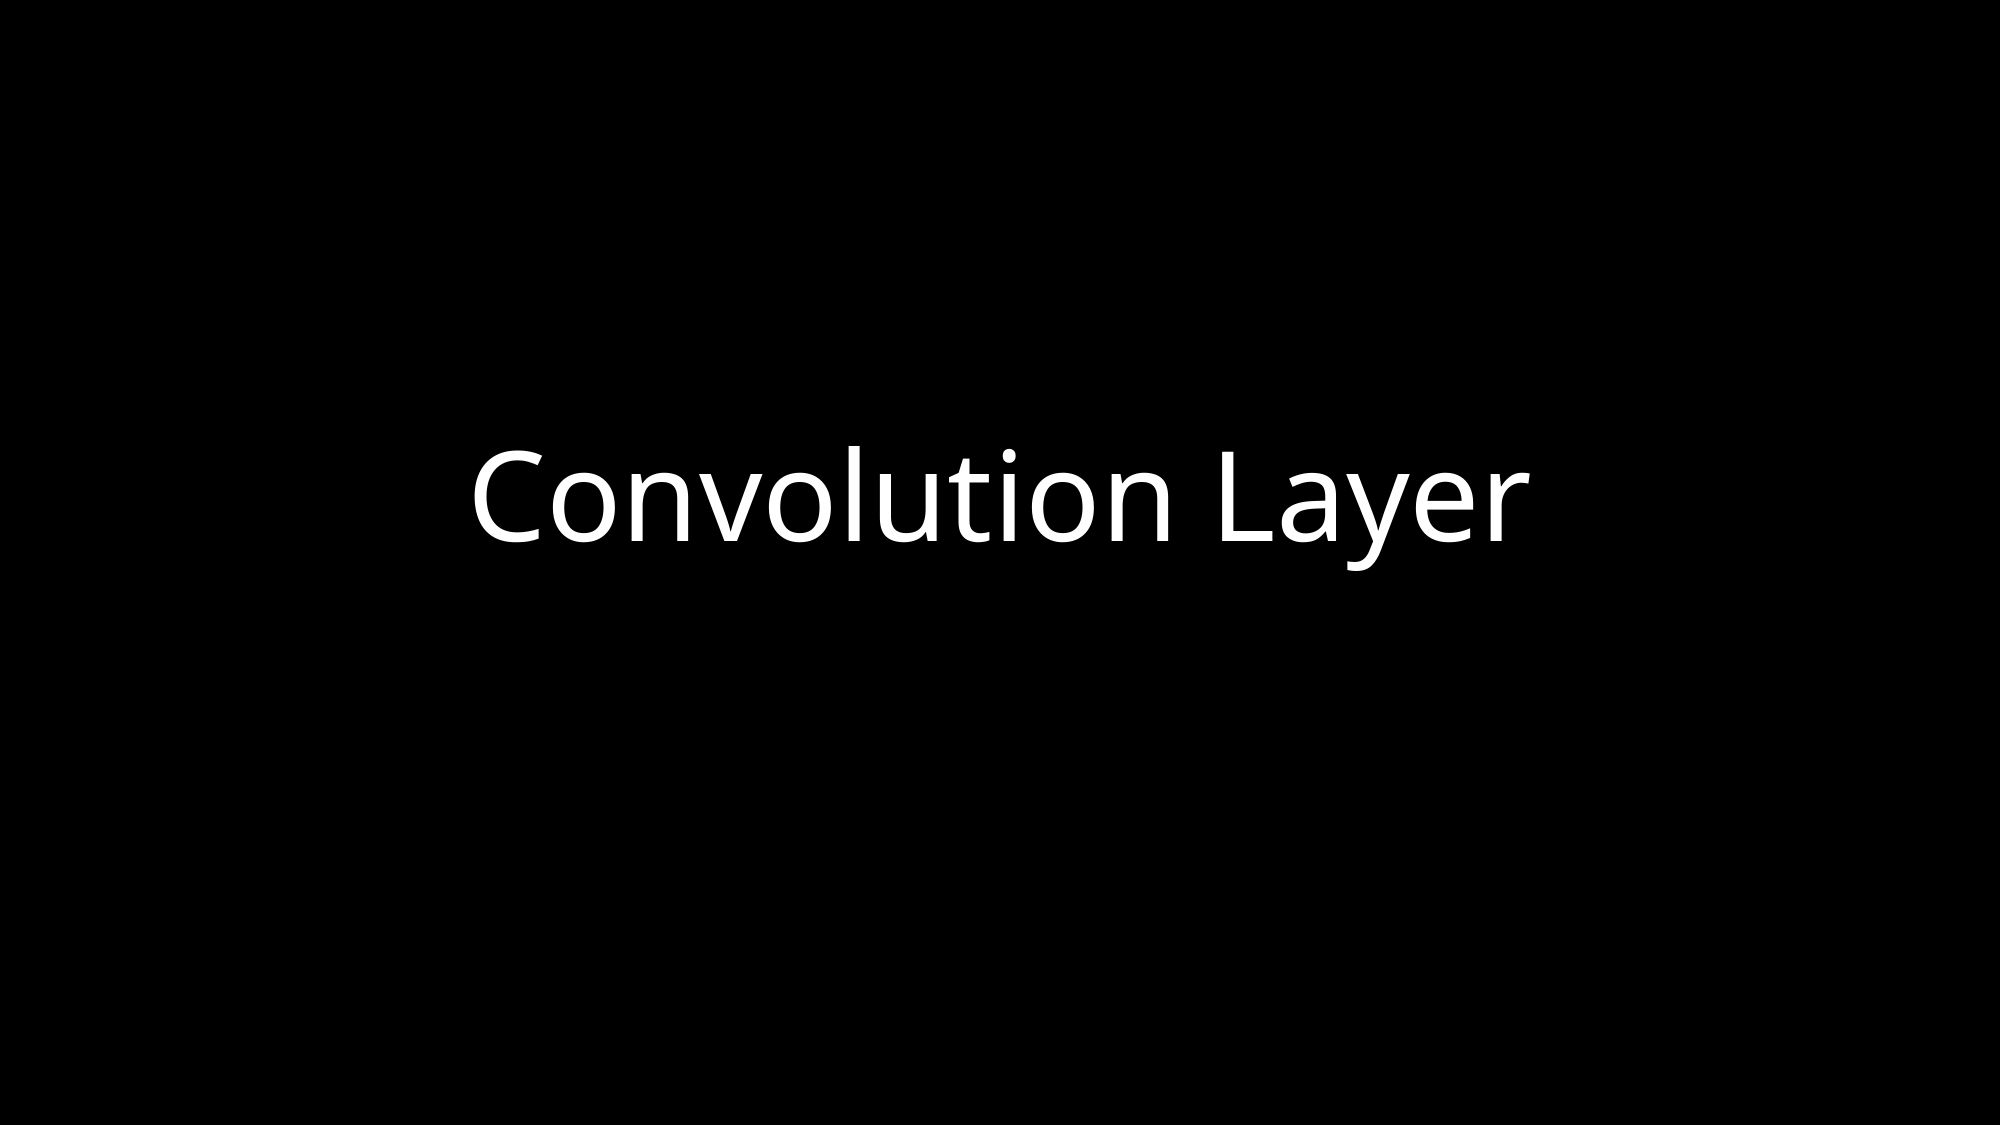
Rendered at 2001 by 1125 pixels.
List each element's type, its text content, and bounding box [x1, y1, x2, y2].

title Convolution Layer [249, 184, 1750, 576]
